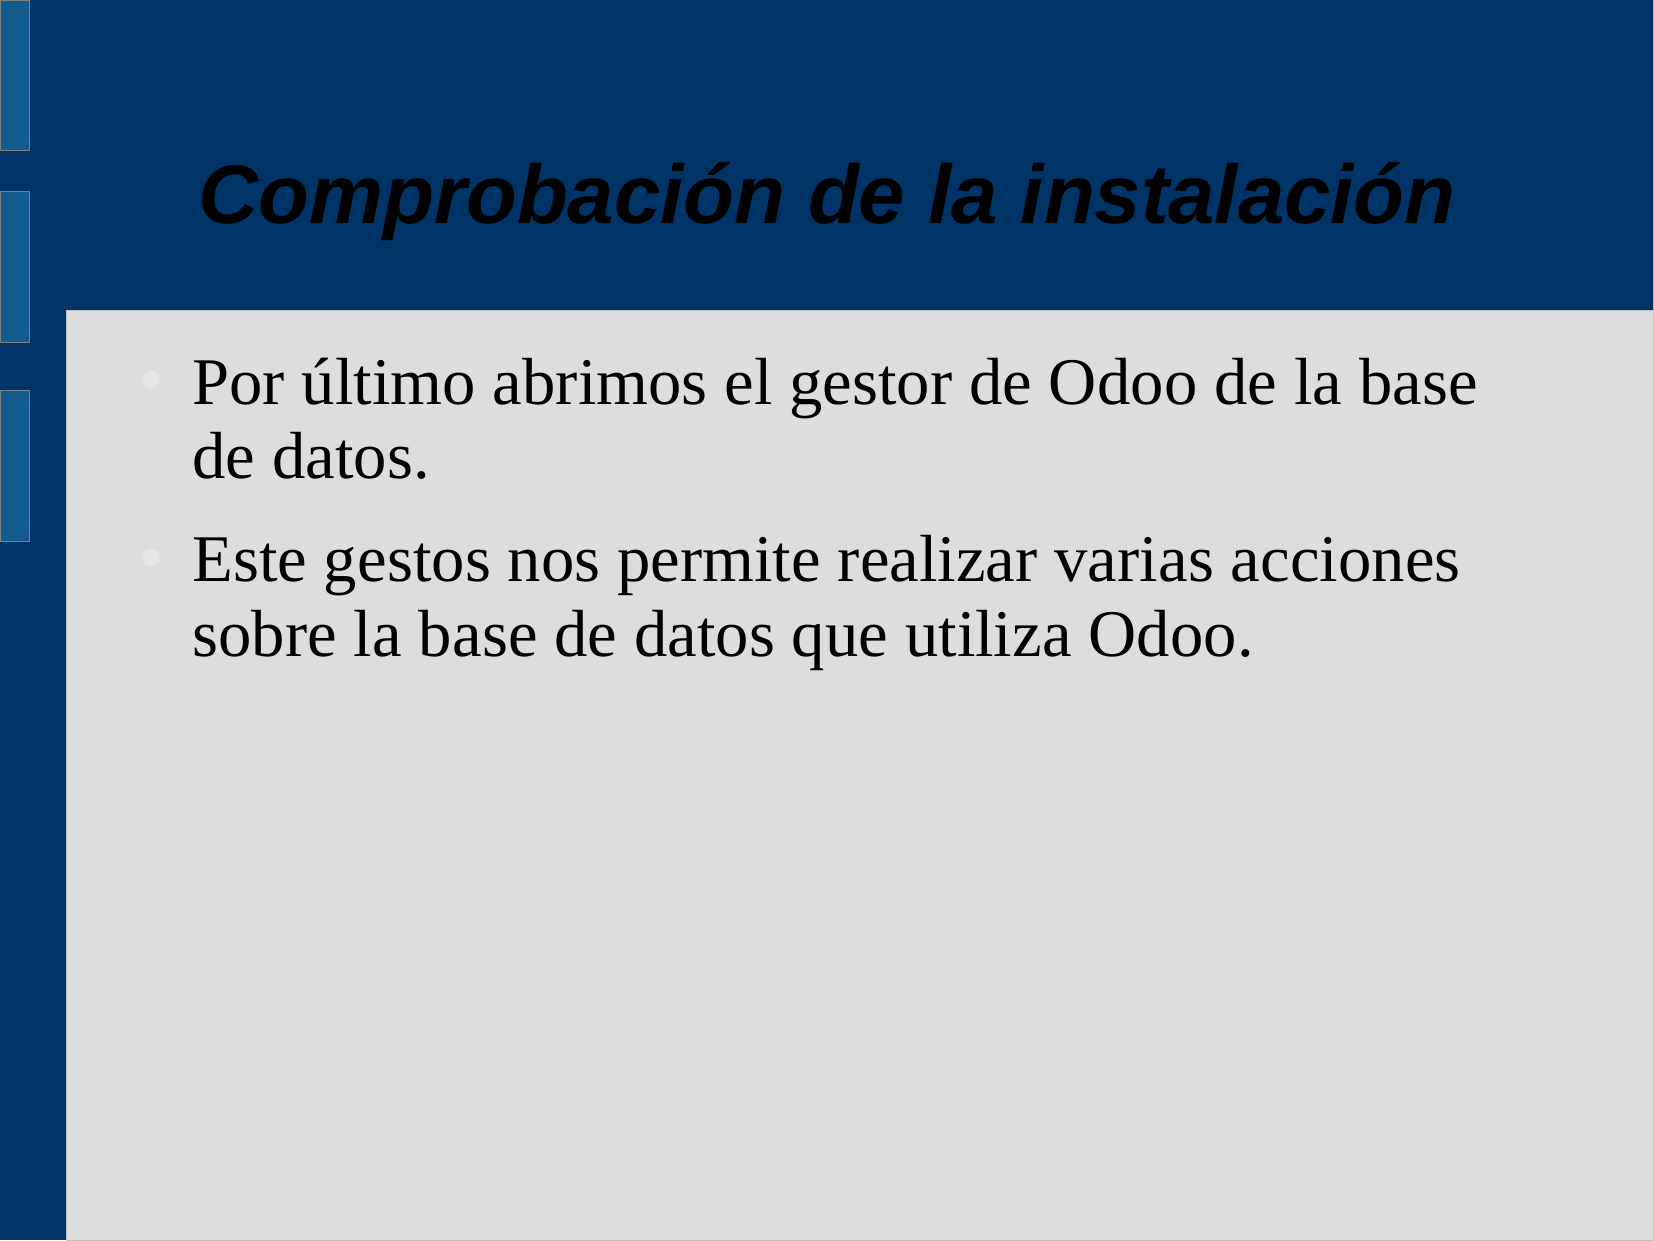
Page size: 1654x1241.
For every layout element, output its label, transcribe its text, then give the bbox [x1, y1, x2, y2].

list Por último abrimos el gestor de Odoo de la base de datos. Este gestos nos permite realizar varias acciones sobre la base de datos que utiliza Odoo. [121, 344, 1534, 1127]
title Comprobación de la instalación [121, 91, 1534, 299]
